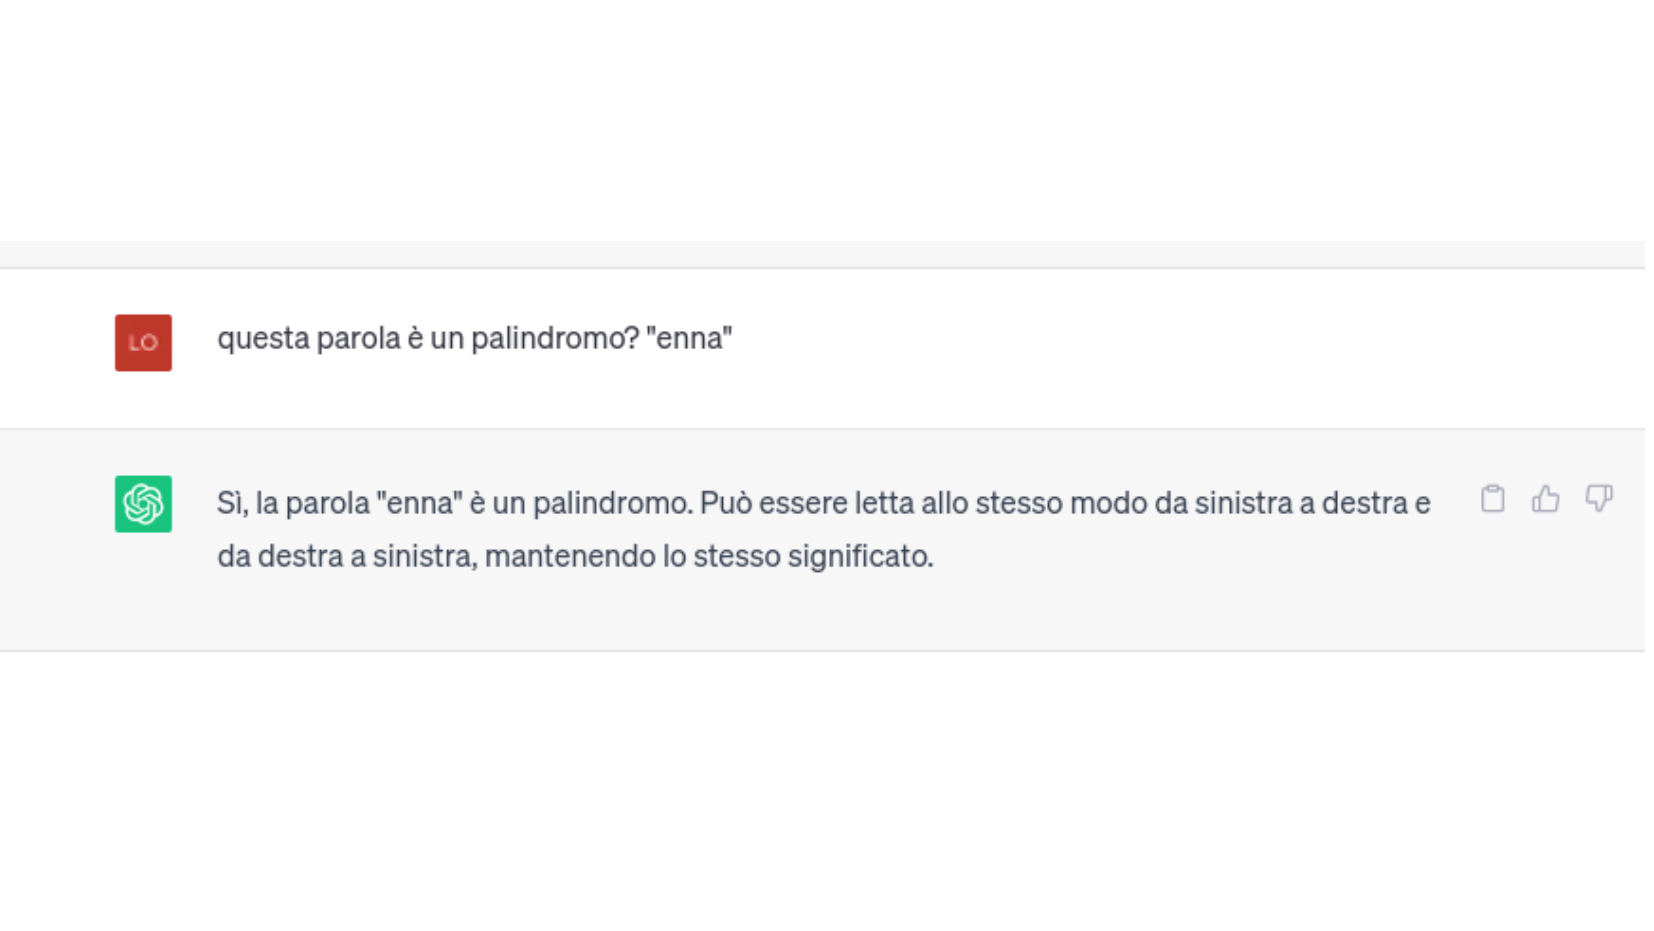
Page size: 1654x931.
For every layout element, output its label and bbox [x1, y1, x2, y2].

picture [0, 241, 1645, 680]
